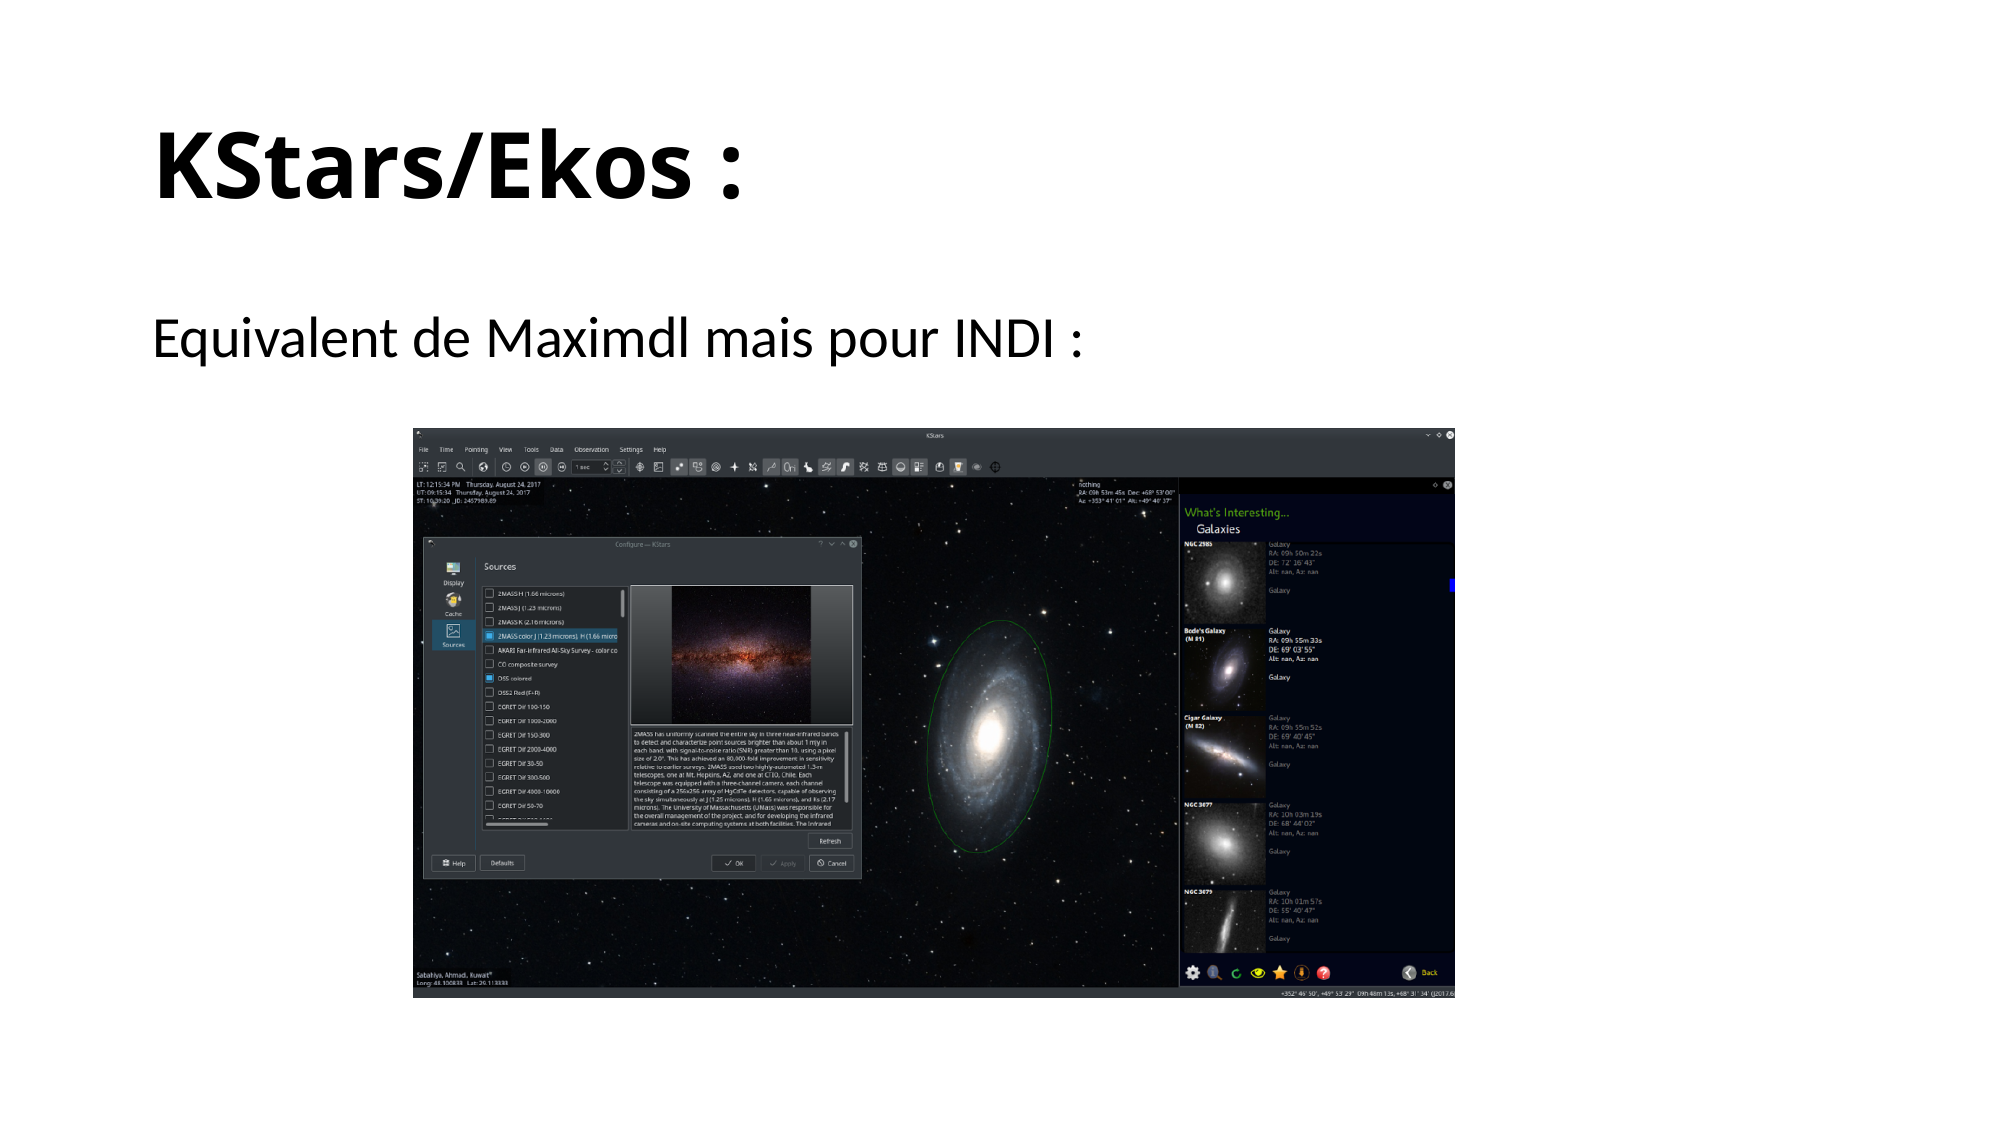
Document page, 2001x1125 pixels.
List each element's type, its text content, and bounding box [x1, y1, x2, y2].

title KStars/Ekos : [137, 59, 1863, 278]
list Equivalent de Maximdl mais pour INDI : [137, 299, 1863, 1014]
picture [413, 428, 1455, 998]
